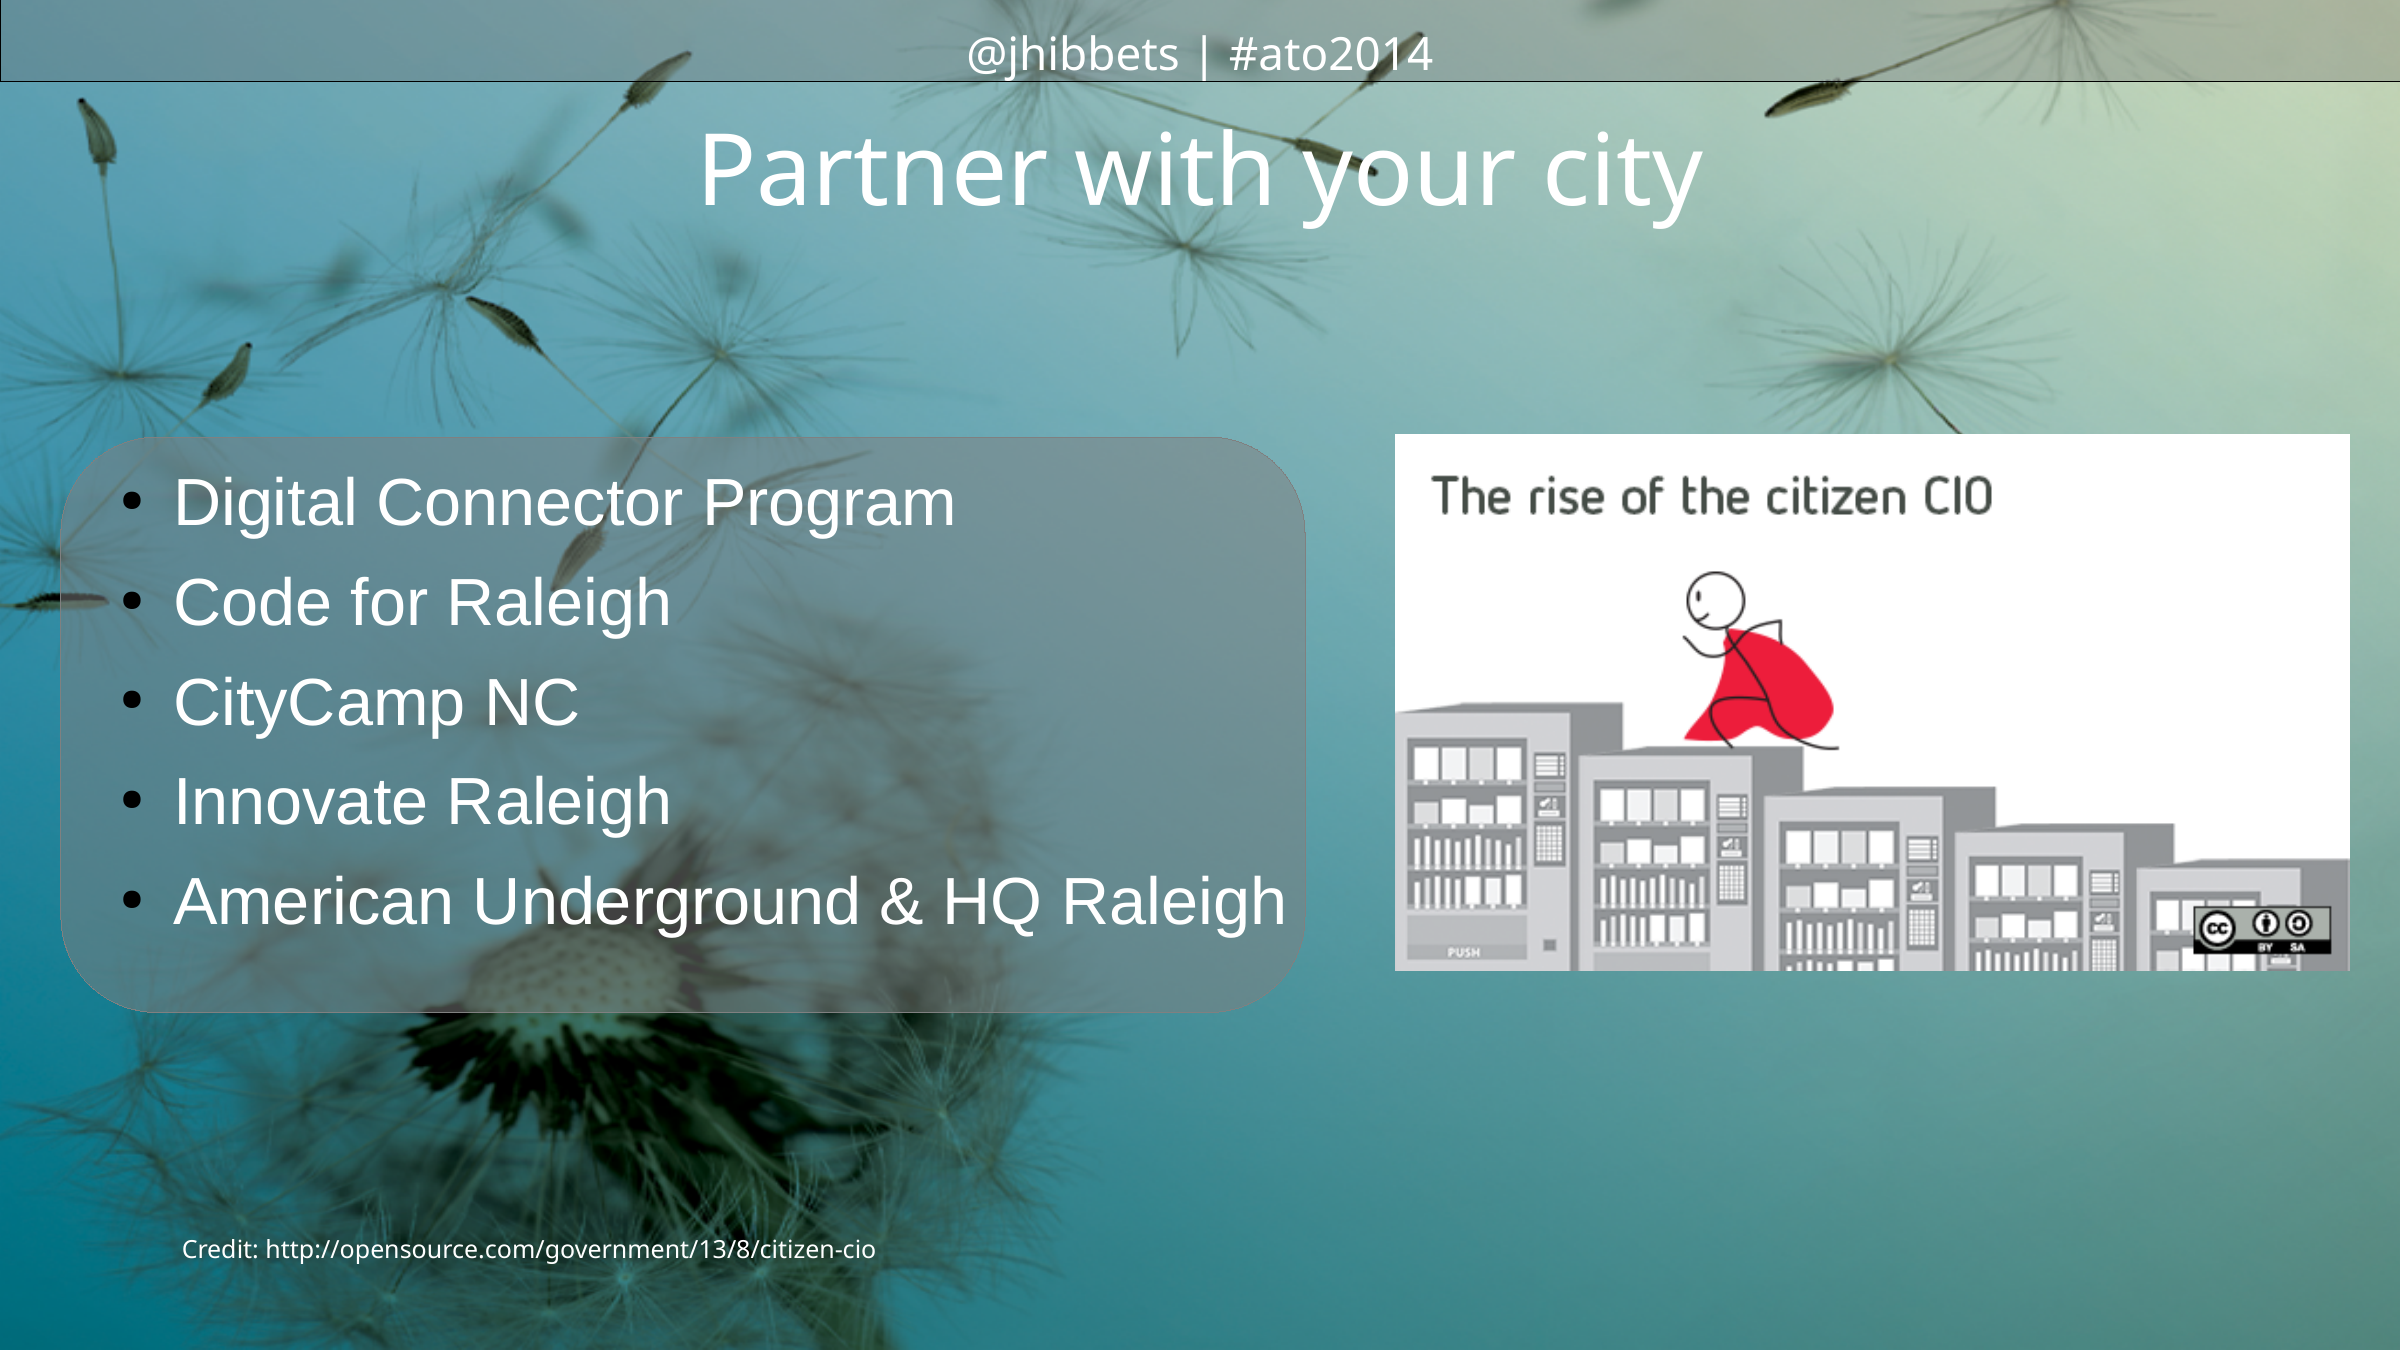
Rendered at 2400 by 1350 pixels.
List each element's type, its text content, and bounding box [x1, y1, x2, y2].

text_box Credit: http://opensource.com/government/13/8/citizen-cio [167, 1224, 1222, 1272]
text_box [60, 437, 1276, 1013]
title Partner with your city [120, 53, 2281, 280]
picture [0, 82, 2400, 1350]
list Digital Connector Program Code for Raleigh CityCamp NC Innovate Raleigh American Underground & HQ Raleigh [102, 464, 1411, 992]
